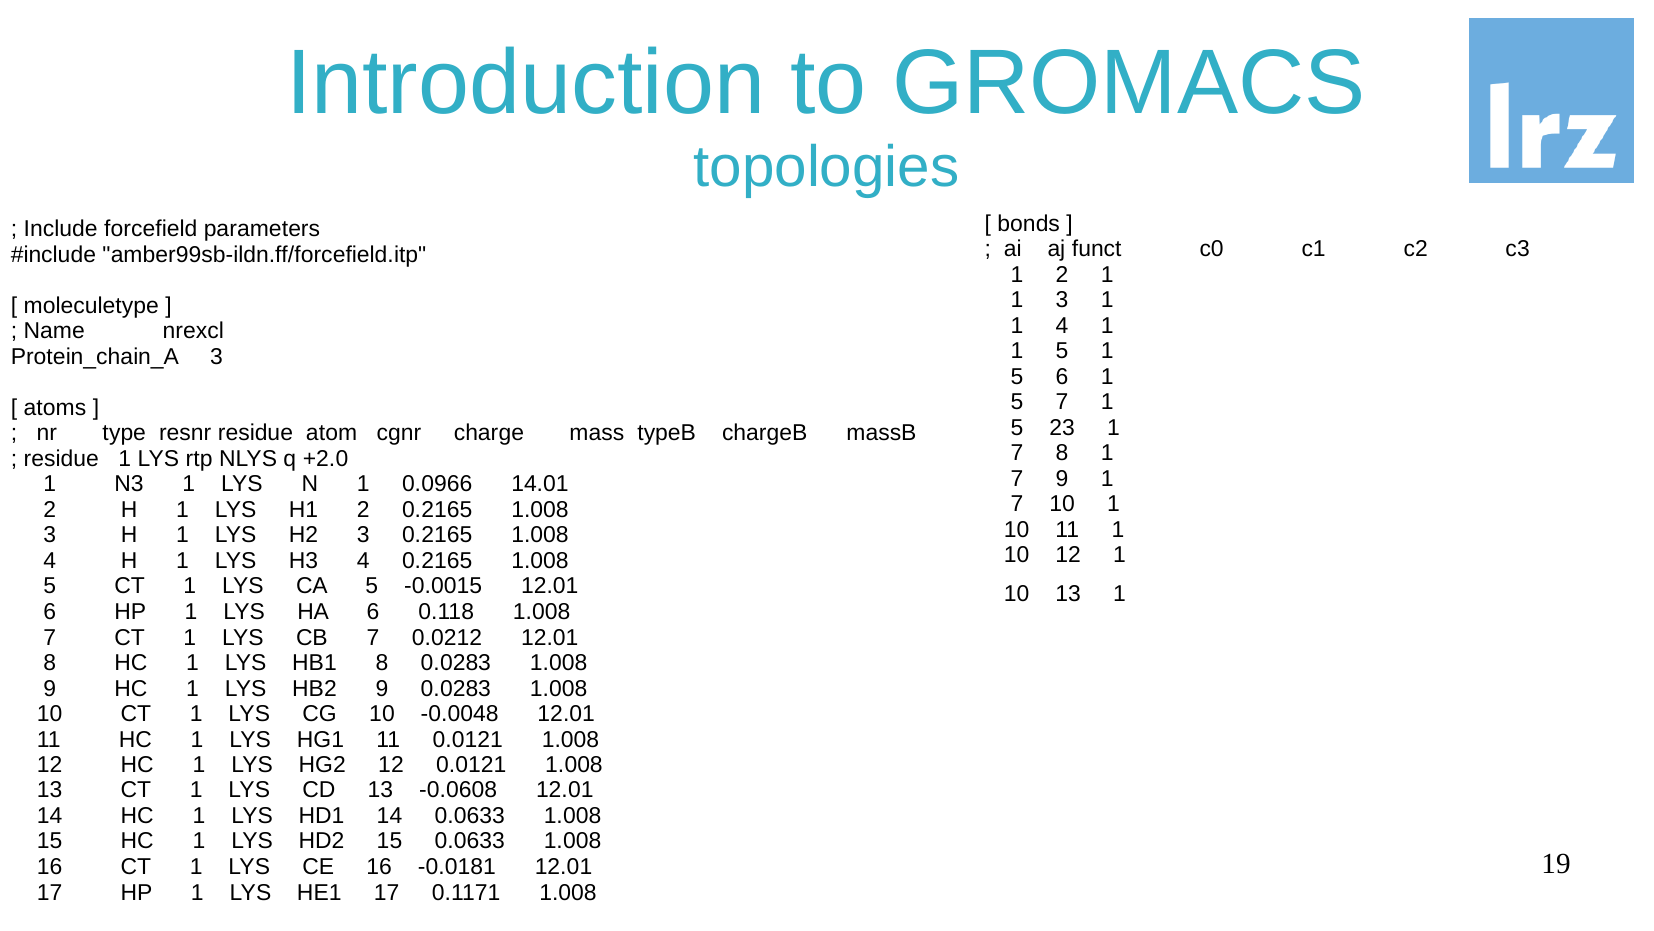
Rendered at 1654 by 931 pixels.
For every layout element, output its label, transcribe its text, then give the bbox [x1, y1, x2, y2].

picture [1469, 18, 1634, 183]
text_box ; Include forcefield parameters #include "amber99sb-ildn.ff/forcefield.itp" [ moleculetype ] ; Name nrexcl Protein_chain_A 3 [ atoms ] ; nr type resnr residue atom cgnr charge mass typeB chargeB massB ; residue 1 LYS rtp NLYS q +2.0 1 N3 1 LYS N 1 0.0966 14.01 2 H 1 LYS H1 2 0.2165 1.008 3 H 1 LYS H2 3 0.2165 1.008 4 H 1 LYS H3 4 0.2165 1.008 5 CT 1 LYS CA 5 -0.0015 12.01 6 HP 1 LYS HA 6 0.118 1.008 7 CT 1 LYS CB 7 0.0212 12.01 8 HC 1 LYS HB1 8 0.0283 1.008 9 HC 1 LYS HB2 9 0.0283 1.008 10 CT 1 LYS CG 10 -0.0048 12.01 11 HC 1 LYS HG1 11 0.0121 1.008 12 HC 1 LYS HG2 12 0.0121 1.008 13 CT 1 LYS CD 13 -0.0608 12.01 14 HC 1 LYS HD1 14 0.0633 1.008 15 HC 1 LYS HD2 15 0.0633 1.008 16 CT 1 LYS CE 16 -0.0181 12.01 17 HP 1 LYS HE1 17 0.1171 1.008 [0, 208, 934, 931]
text_box [ bonds ] ; ai aj funct c0 c1 c2 c3 1 2 1 1 3 1 1 4 1 1 5 1 5 6 1 5 7 1 5 23 1 7 8 1 7 9 1 7 10 1 10 11 1 10 12 1 10 13 1 [969, 203, 1572, 618]
title Introduction to GROMACS topologies [82, 30, 1571, 199]
